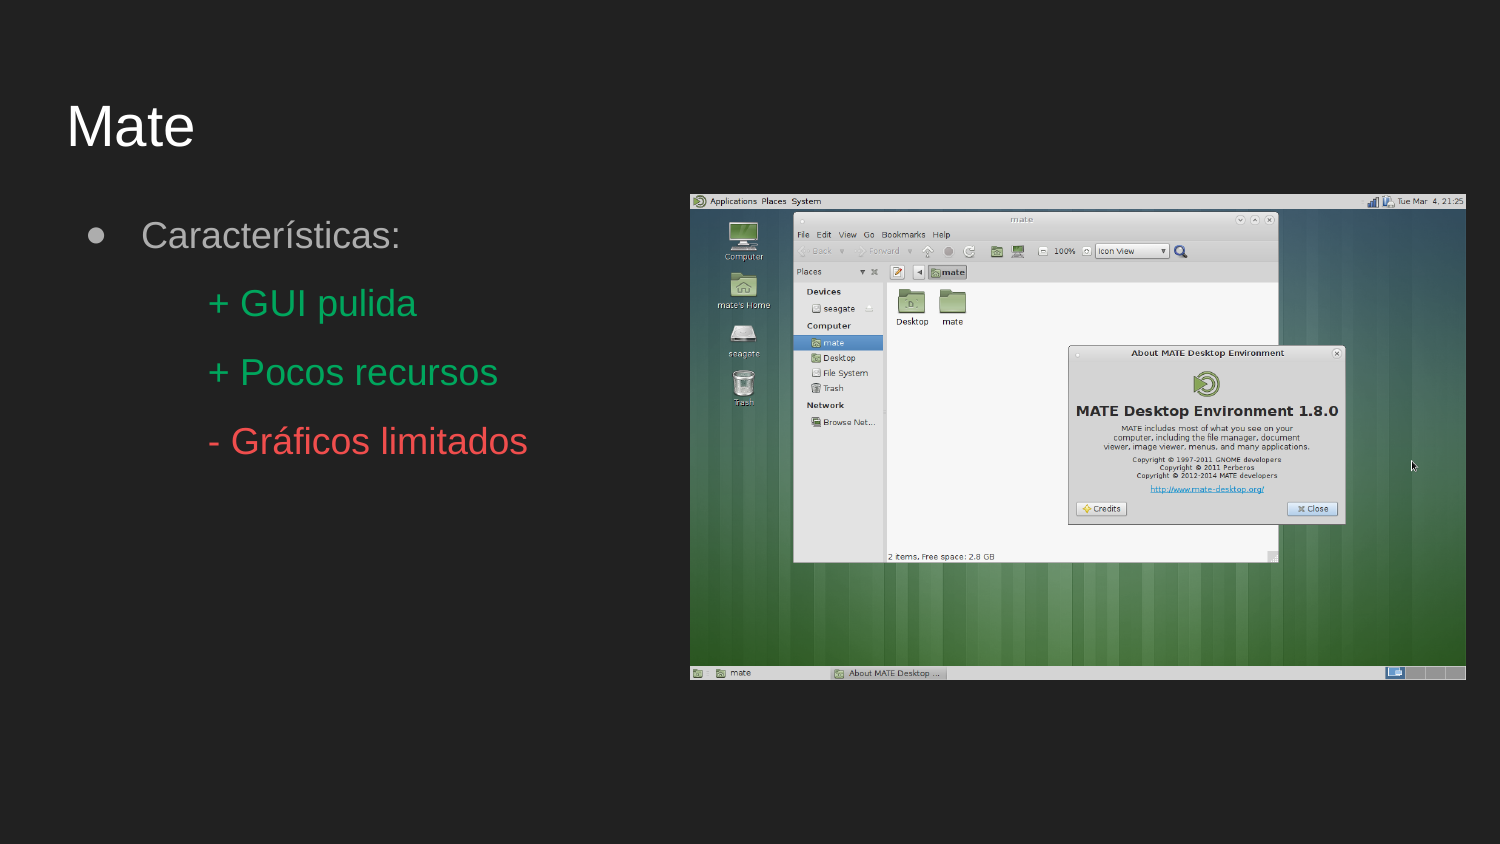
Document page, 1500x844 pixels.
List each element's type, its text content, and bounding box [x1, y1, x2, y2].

picture [690, 194, 1466, 680]
list Características: + GUI pulida + Pocos recursos - Gráficos limitados [51, 189, 916, 750]
title Mate [51, 72, 1449, 167]
